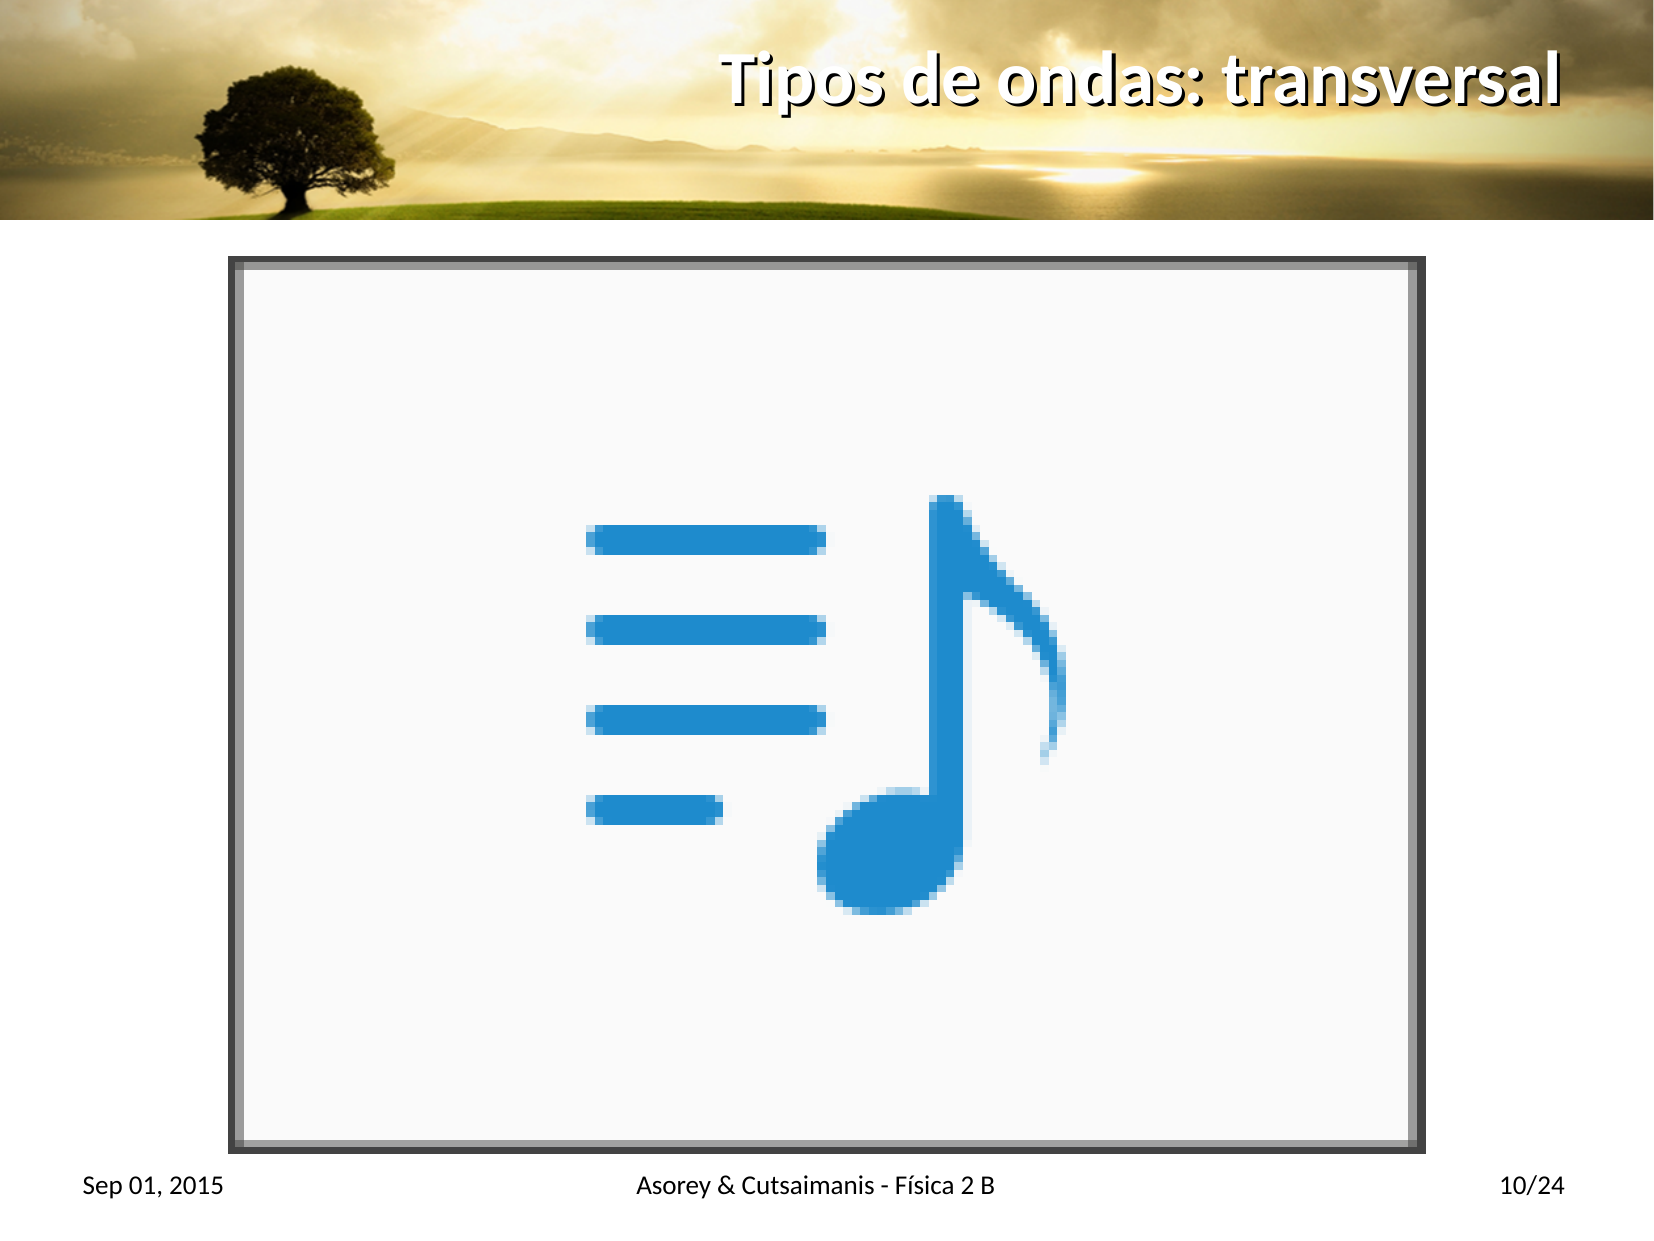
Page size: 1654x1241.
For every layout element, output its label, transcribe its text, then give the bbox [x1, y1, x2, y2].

picture [0, 0, 1654, 220]
title Tipos de ondas: transversal [75, 19, 1564, 151]
text_box [226, 255, 1427, 1156]
